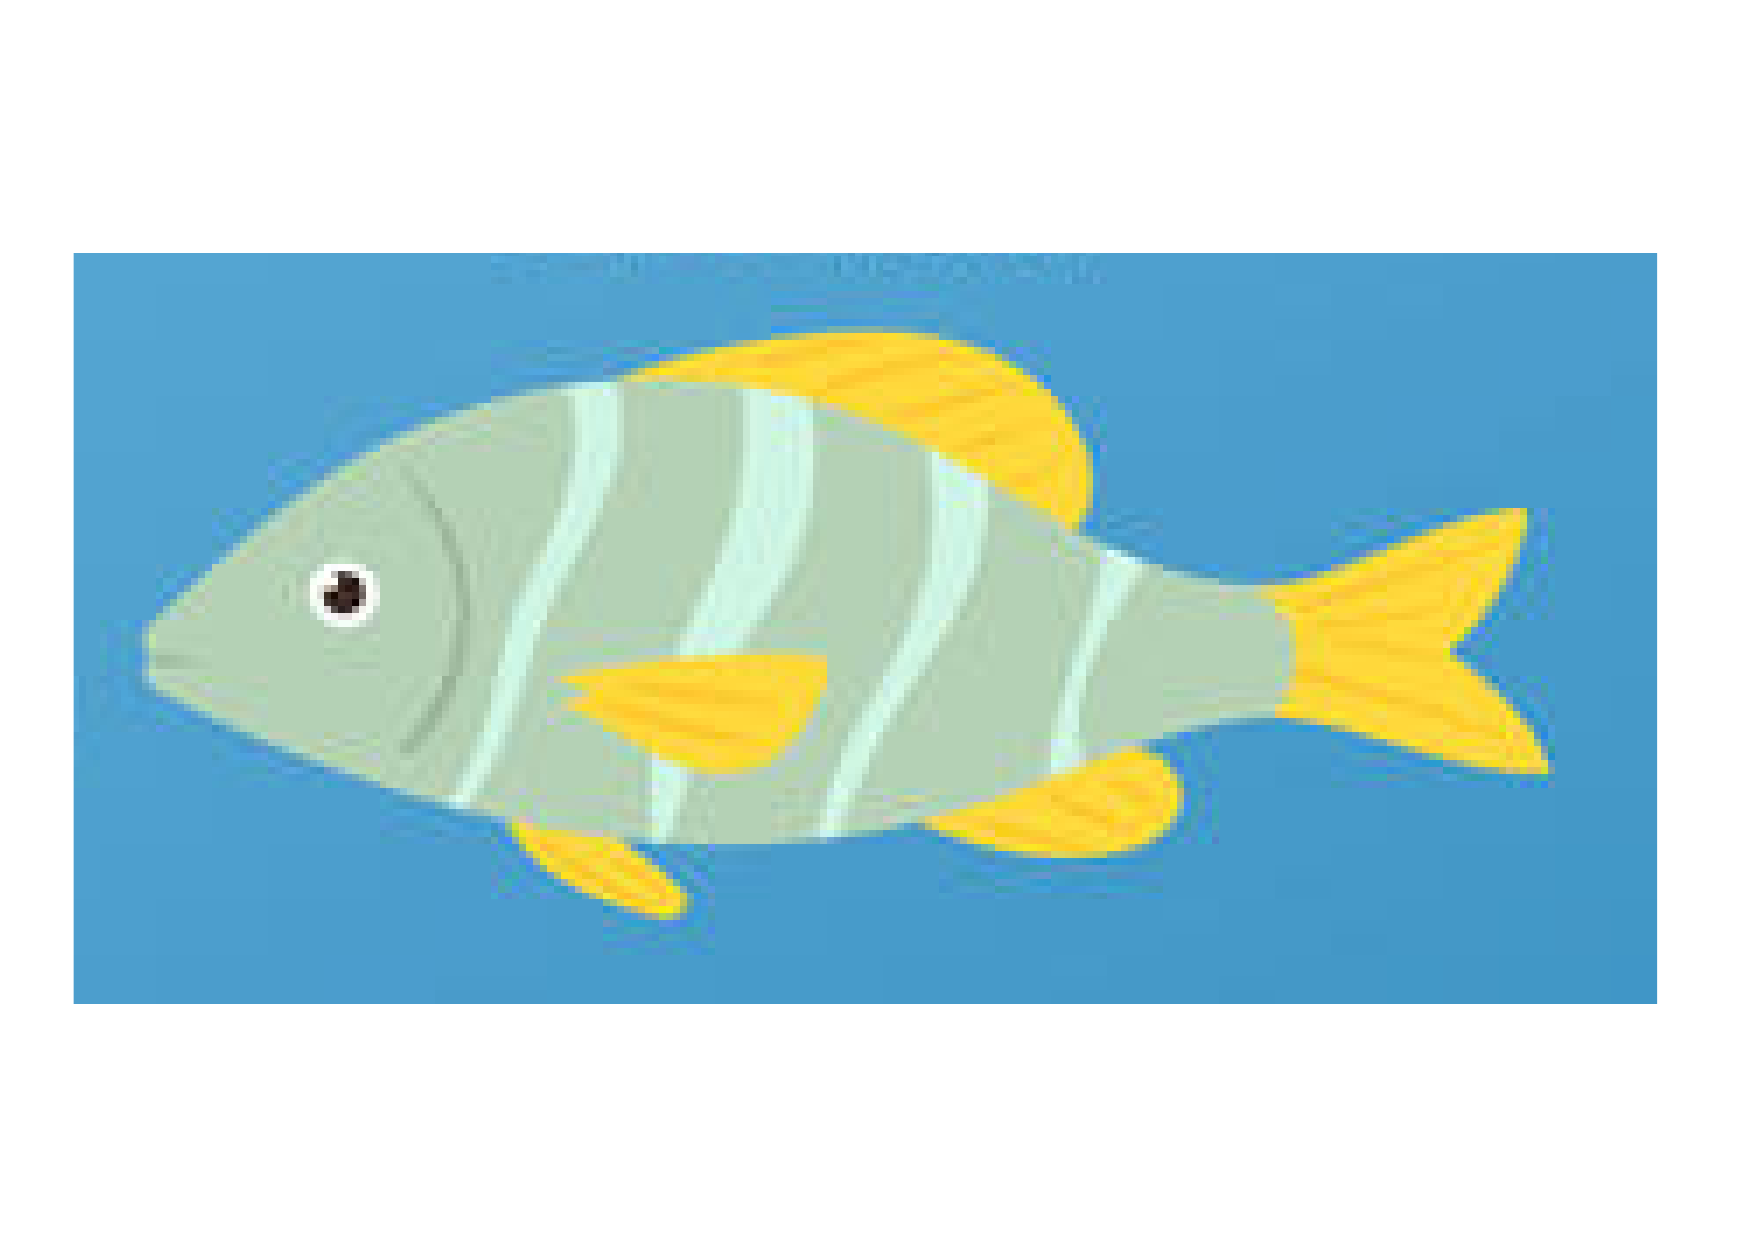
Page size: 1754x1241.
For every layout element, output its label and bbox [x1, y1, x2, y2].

picture [73, 253, 1658, 1004]
